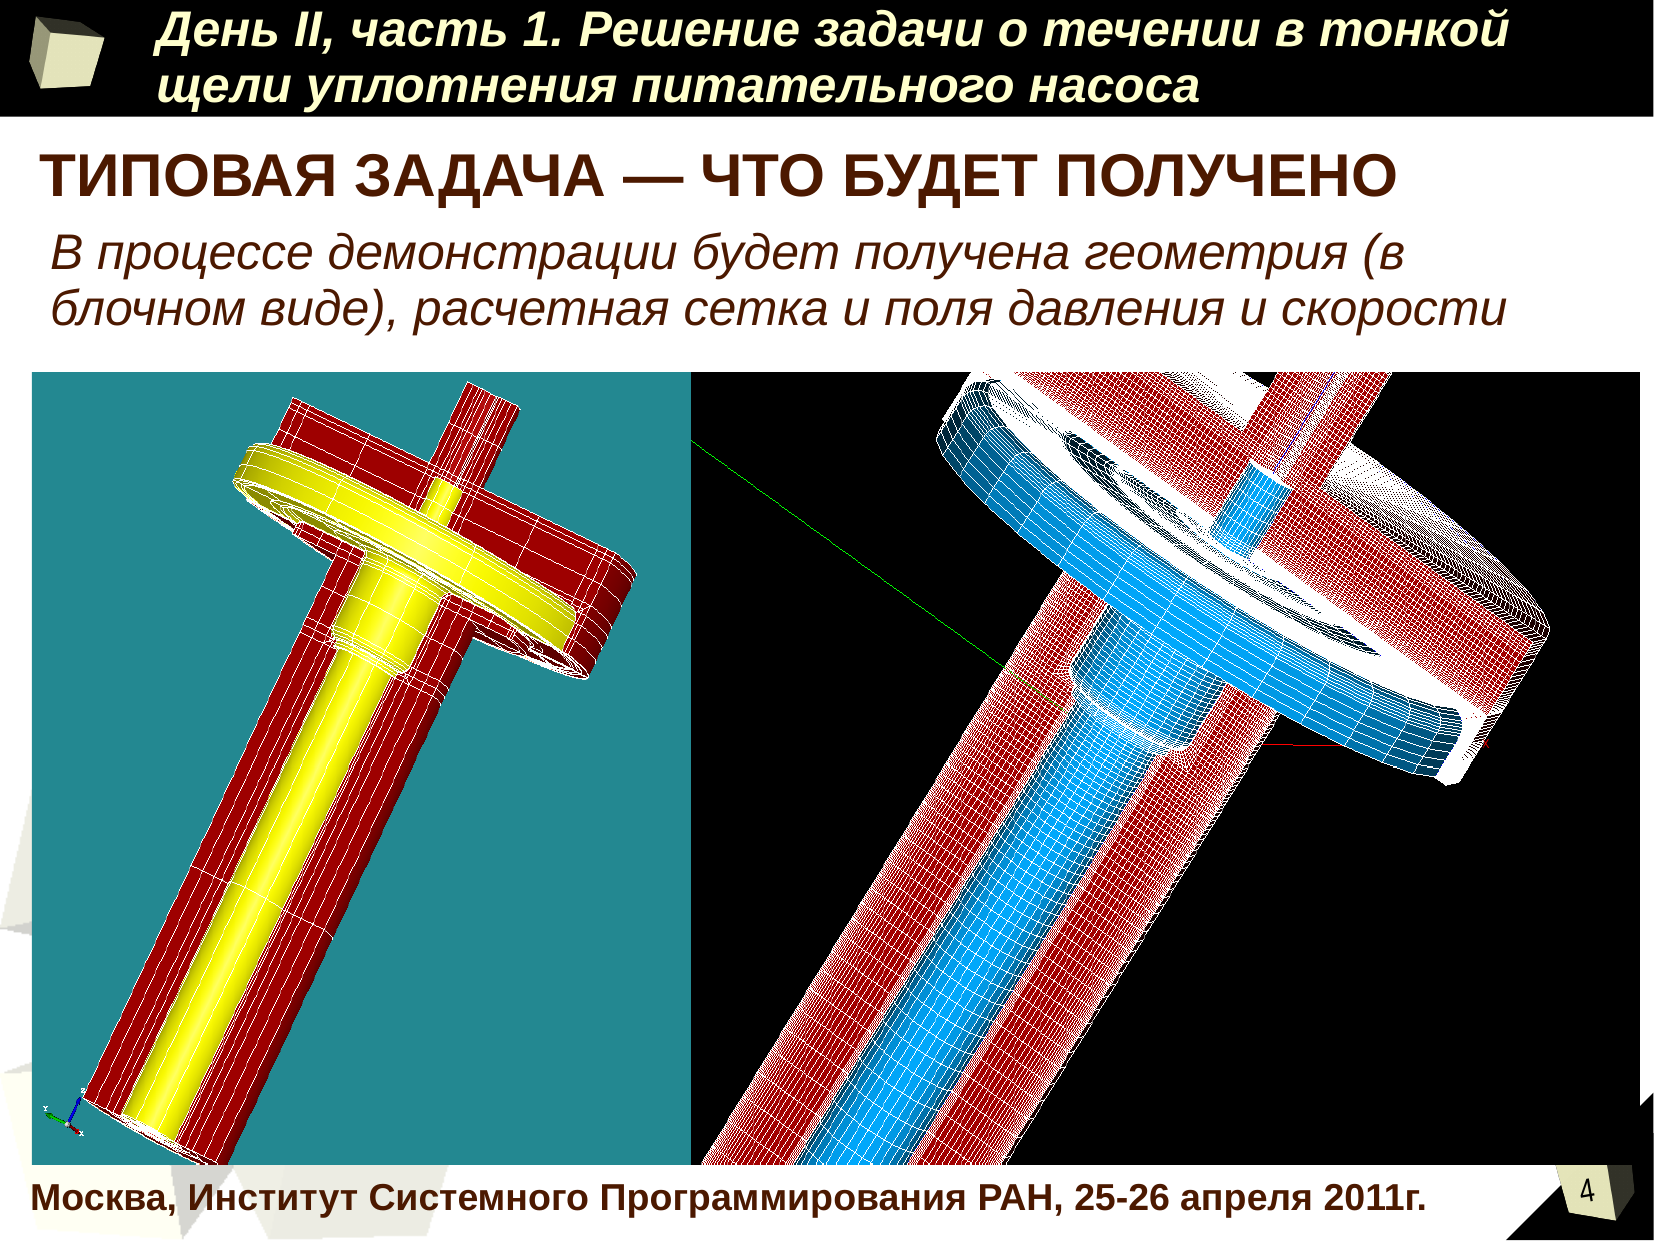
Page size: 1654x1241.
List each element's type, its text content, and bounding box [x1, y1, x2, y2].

picture [0, 372, 1640, 1241]
picture [464, 1193, 472, 1198]
text_box ТИПОВАЯ ЗАДАЧА — ЧТО БУДЕТ ПОЛУЧЕНО [24, 134, 1625, 225]
text_box В процессе демонстрации будет получена геометрия (в блочном виде), расчетная сетка и поля давления и скорости [35, 216, 1625, 355]
